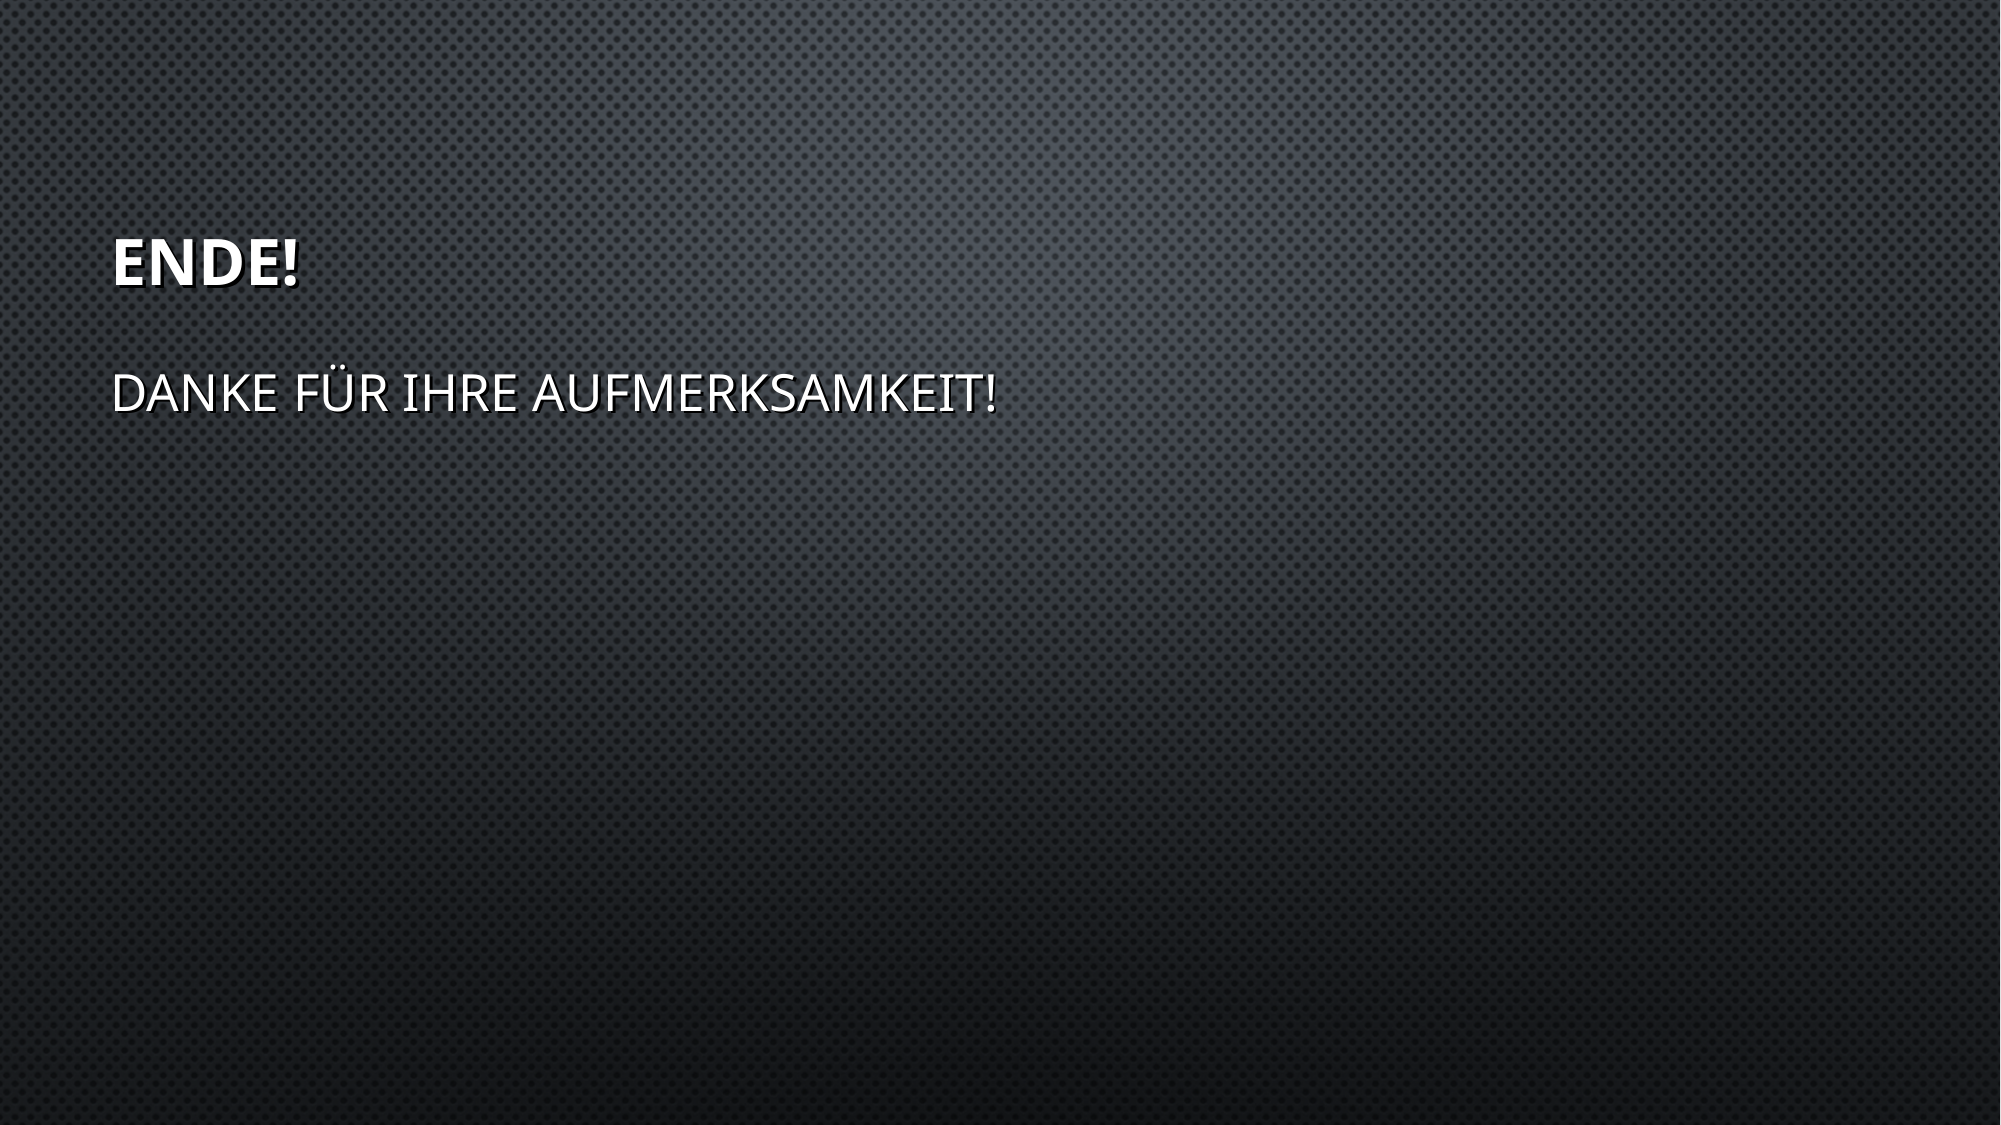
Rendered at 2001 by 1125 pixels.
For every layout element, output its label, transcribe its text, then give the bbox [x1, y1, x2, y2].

title Ende! Danke für ihre Aufmerksamkeit! [95, 212, 1821, 430]
